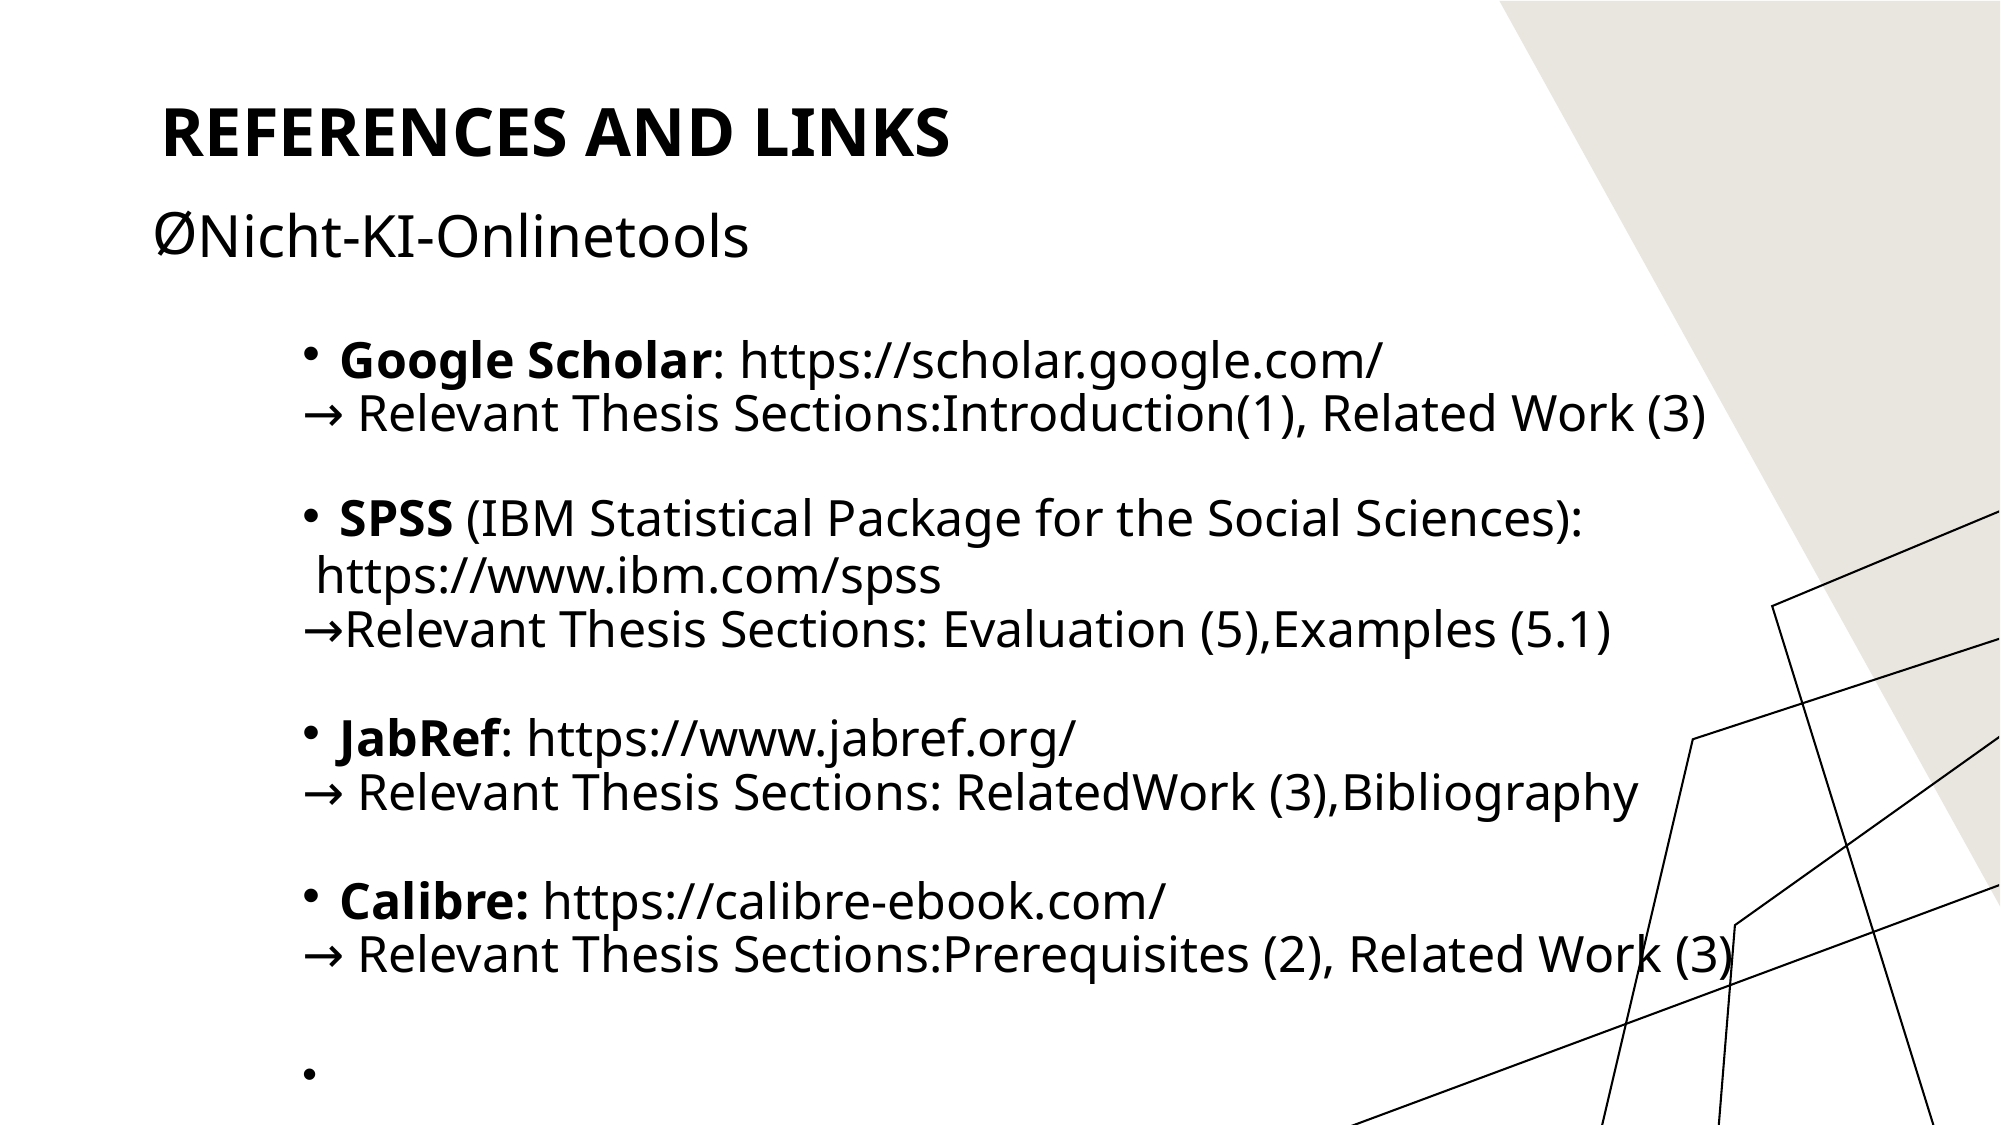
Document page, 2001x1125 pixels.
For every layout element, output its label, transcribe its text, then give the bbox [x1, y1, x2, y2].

list Nicht-KI-Onlinetools Google Scholar: https://scholar.google.com/ → Relevant Thesis Sections:Introduction(1), Related Work (3) SPSS (IBM Statistical Package for the Social Sciences): https://www.ibm.com/spss →Relevant Thesis Sections: Evaluation (5),Examples (5.1) JabRef: https://www.jabref.org/ → Relevant Thesis Sections: RelatedWork (3),Bibliography Calibre: https://calibre-ebook.com/ → Relevant Thesis Sections:Prerequisites (2), Related Work (3) [137, 210, 1863, 1014]
title REFERENCES AND LINKS [145, 0, 1340, 210]
